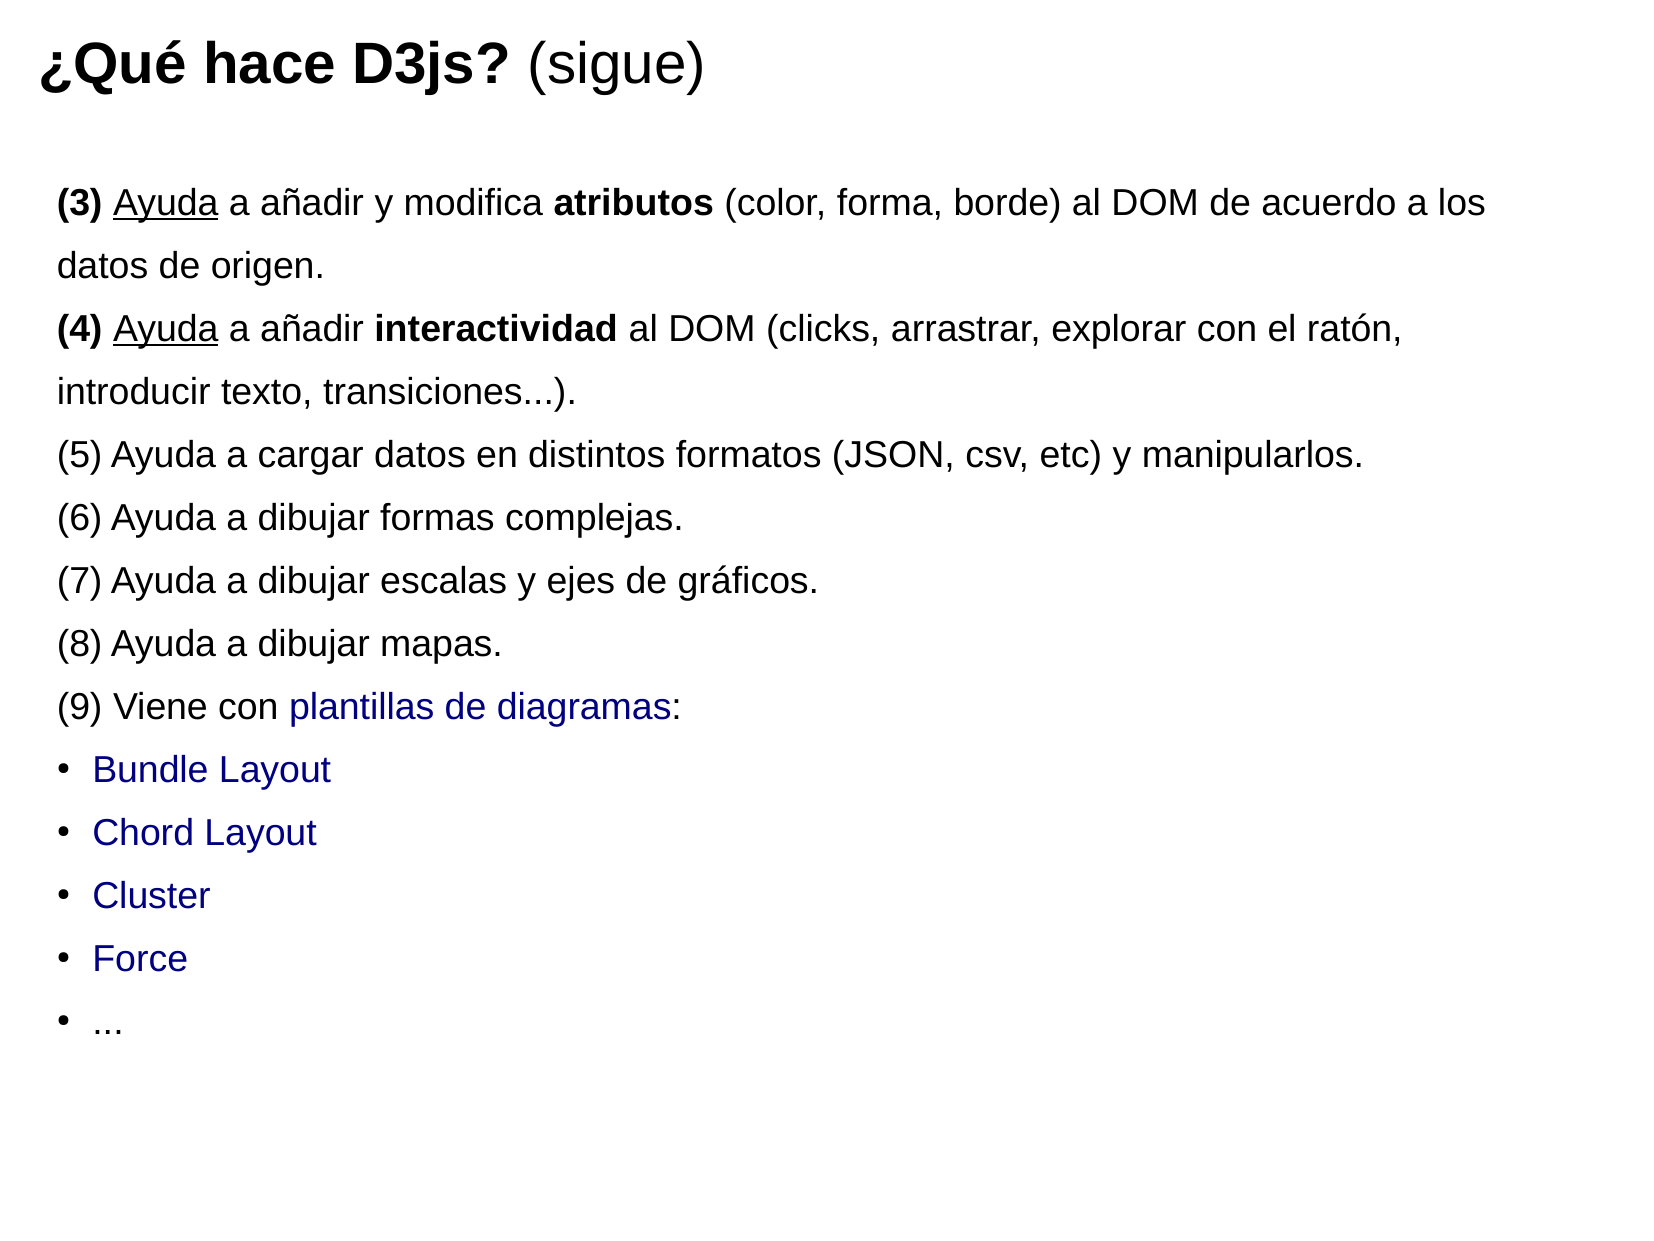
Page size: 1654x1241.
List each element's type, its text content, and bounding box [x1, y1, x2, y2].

text_box (3) Ayuda a añadir y modifica atributos (color, forma, borde) al DOM de acuerdo a los datos de origen. (4) Ayuda a añadir interactividad al DOM (clicks, arrastrar, explorar con el ratón, introducir texto, transiciones...). (5) Ayuda a cargar datos en distintos formatos (JSON, csv, etc) y manipularlos. (6) Ayuda a dibujar formas complejas. (7) Ayuda a dibujar escalas y ejes de gráficos. (8) Ayuda a dibujar mapas. (9) Viene con plantillas de diagramas: Bundle Layout Chord Layout Cluster Force ... [42, 153, 1512, 1155]
text_box ¿Qué hace D3js? (sigue) [23, 23, 863, 169]
